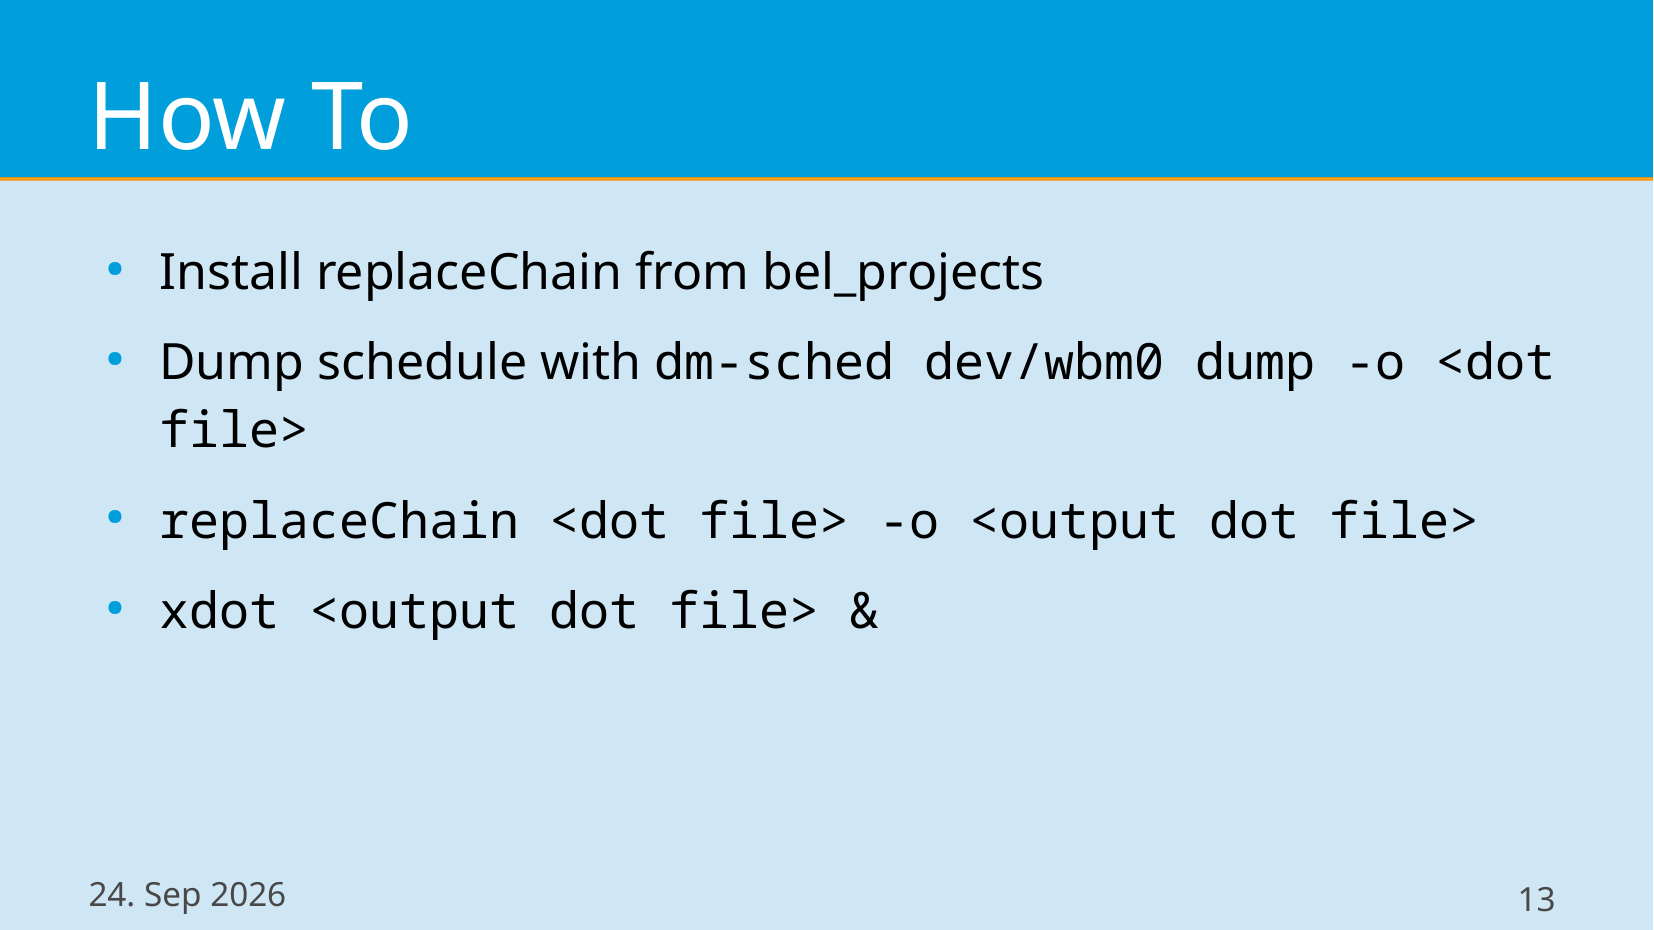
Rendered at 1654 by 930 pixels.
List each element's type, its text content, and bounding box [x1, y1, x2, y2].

title How To [88, 14, 1565, 178]
list Install replaceChain from bel_projects Dump schedule with dm-sched dev/wbm0 dump -o <dot file> replaceChain <dot file> -o <output dot file> xdot <output dot file> & [88, 236, 1565, 812]
